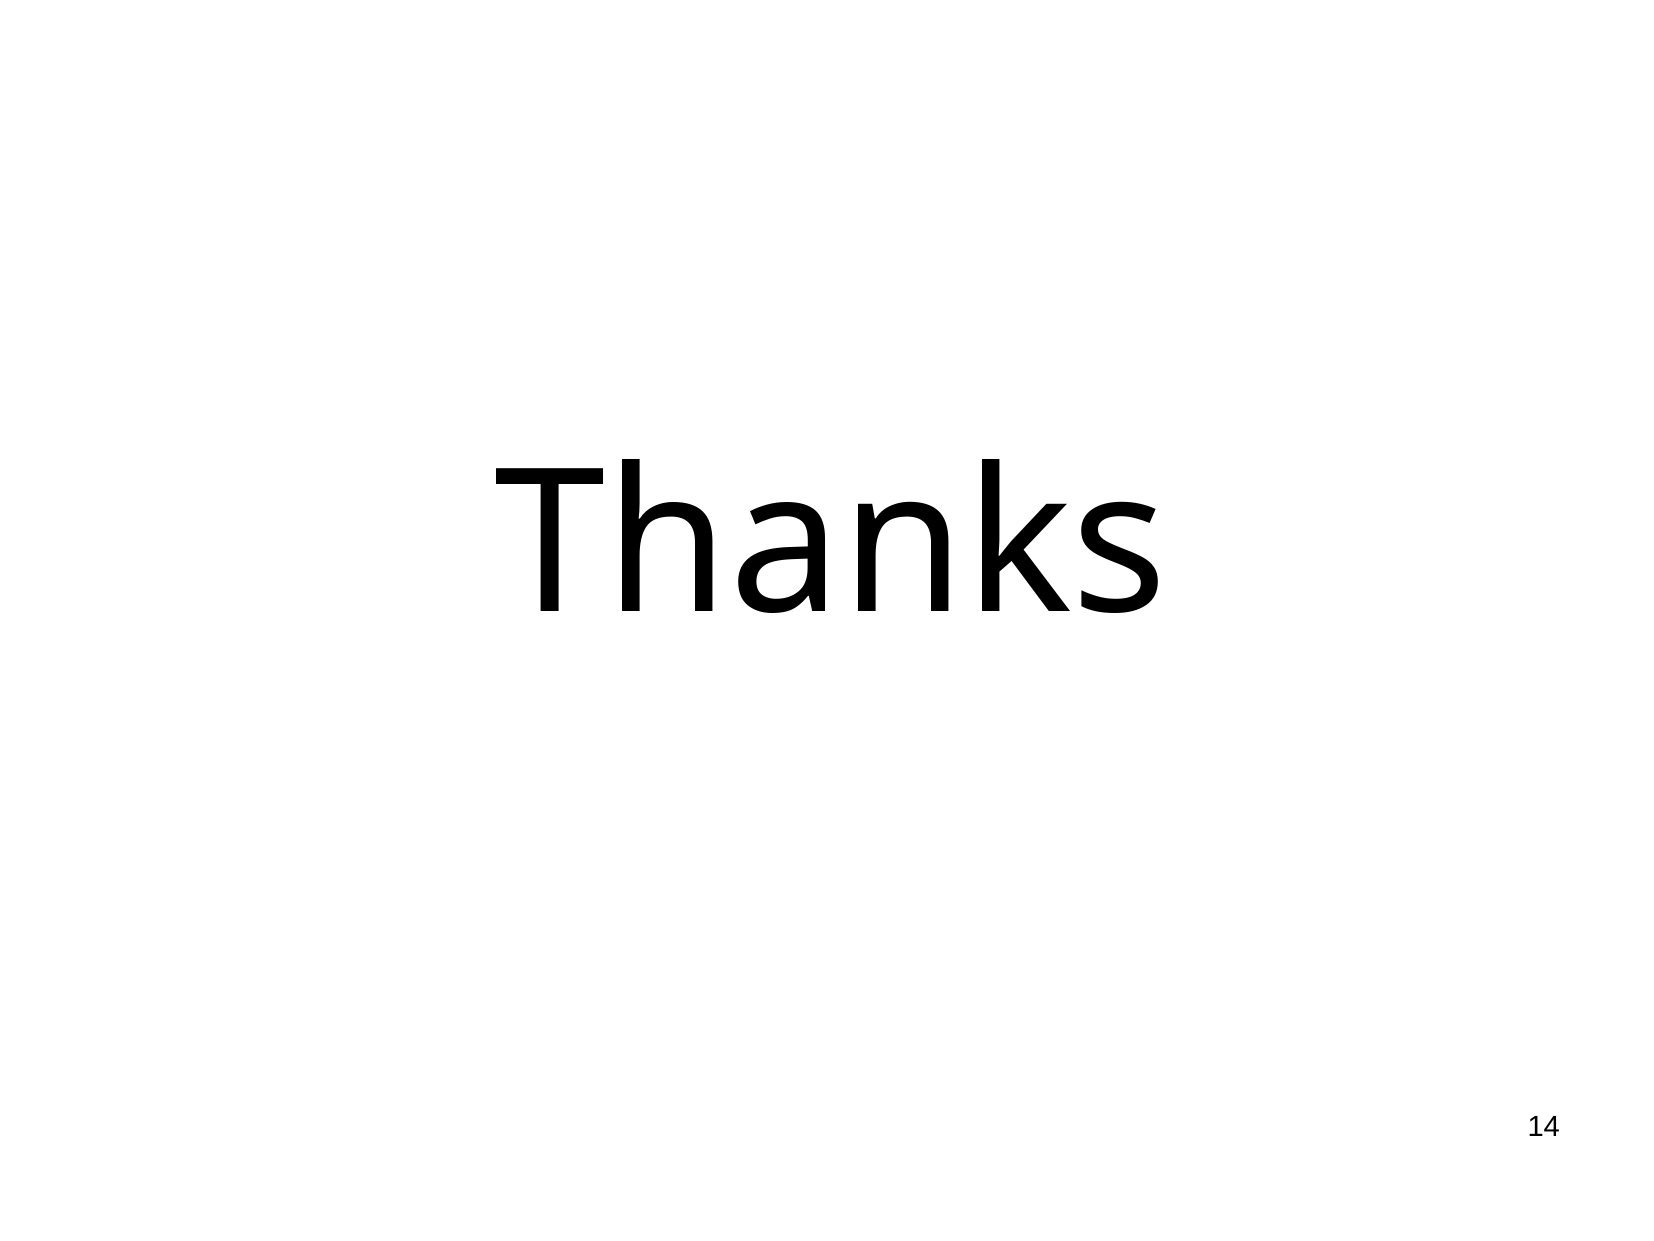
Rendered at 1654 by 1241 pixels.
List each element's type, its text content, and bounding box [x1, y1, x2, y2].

text_box Thanks [480, 390, 1426, 640]
